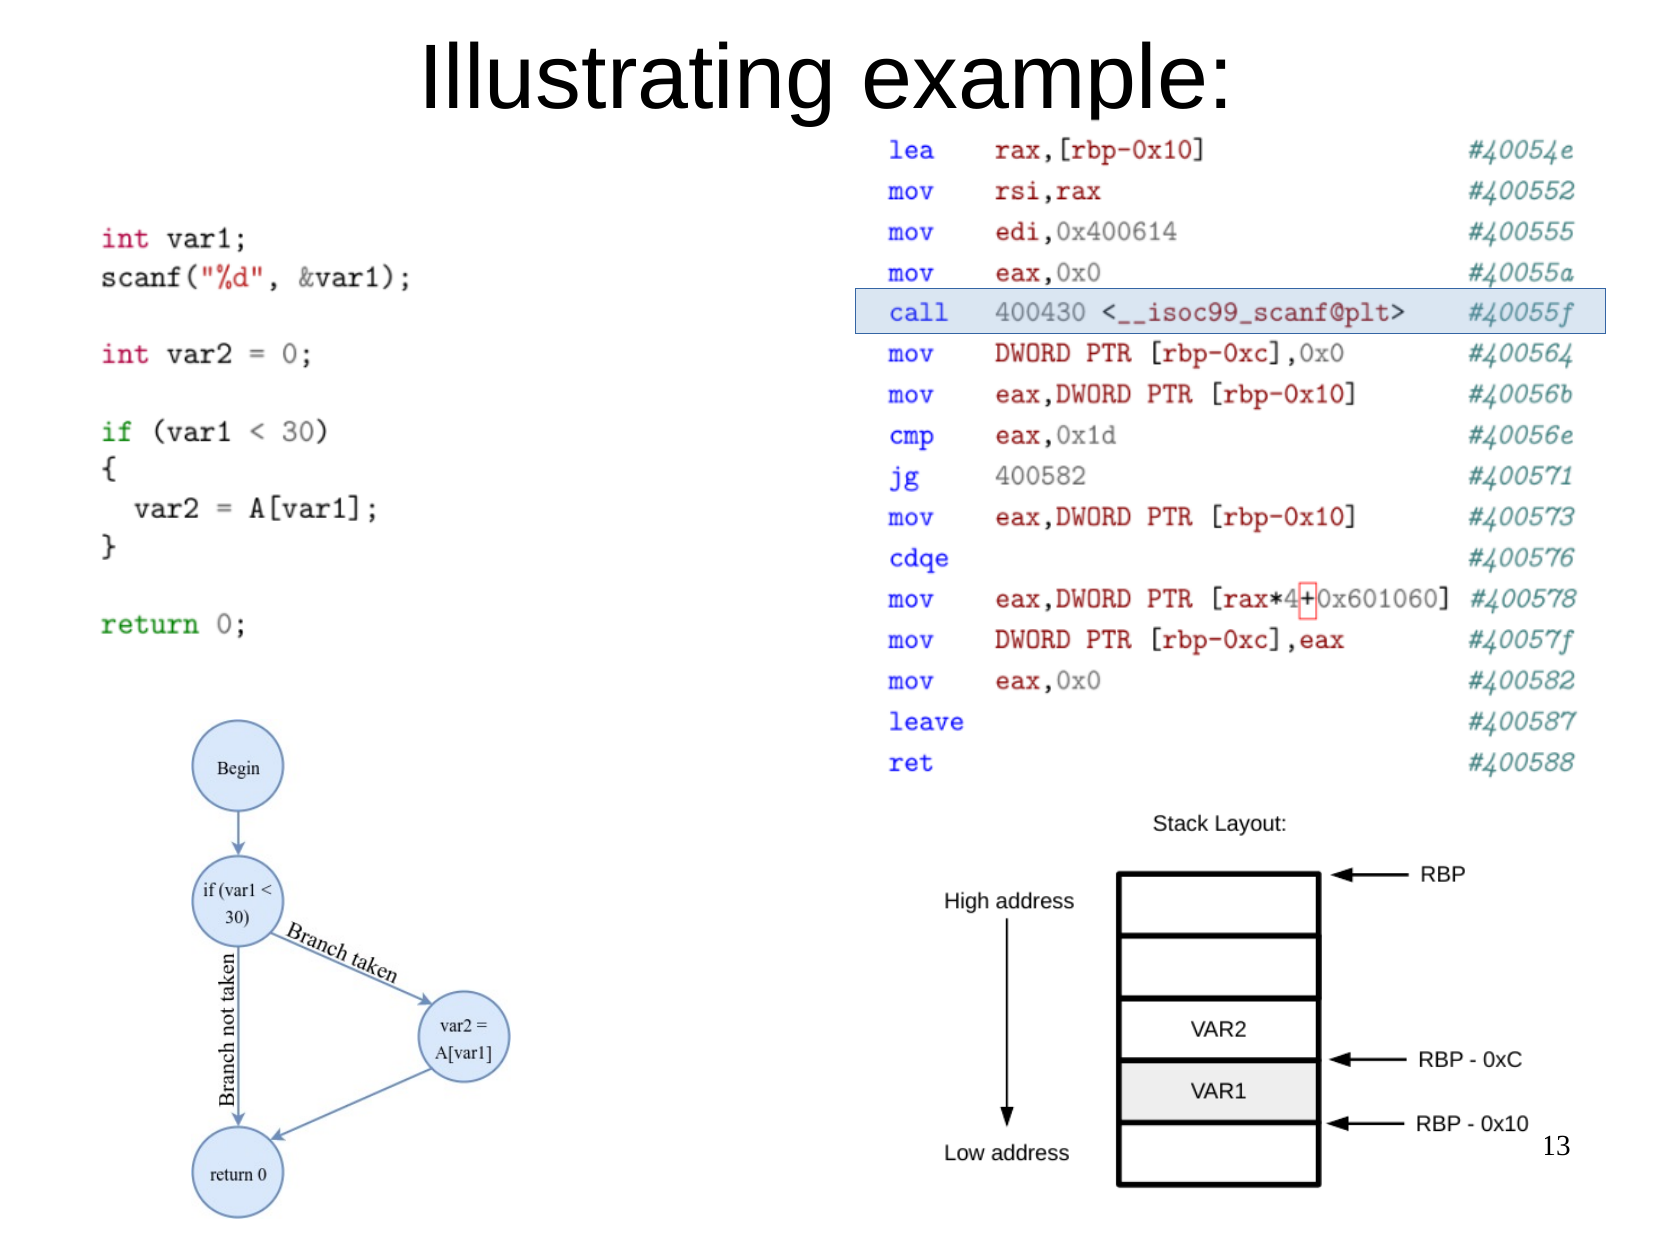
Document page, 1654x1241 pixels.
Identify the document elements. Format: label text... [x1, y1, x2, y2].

text_box [855, 288, 1606, 334]
picture [0, 104, 1622, 1241]
title Illustrating example: [82, 0, 1571, 104]
